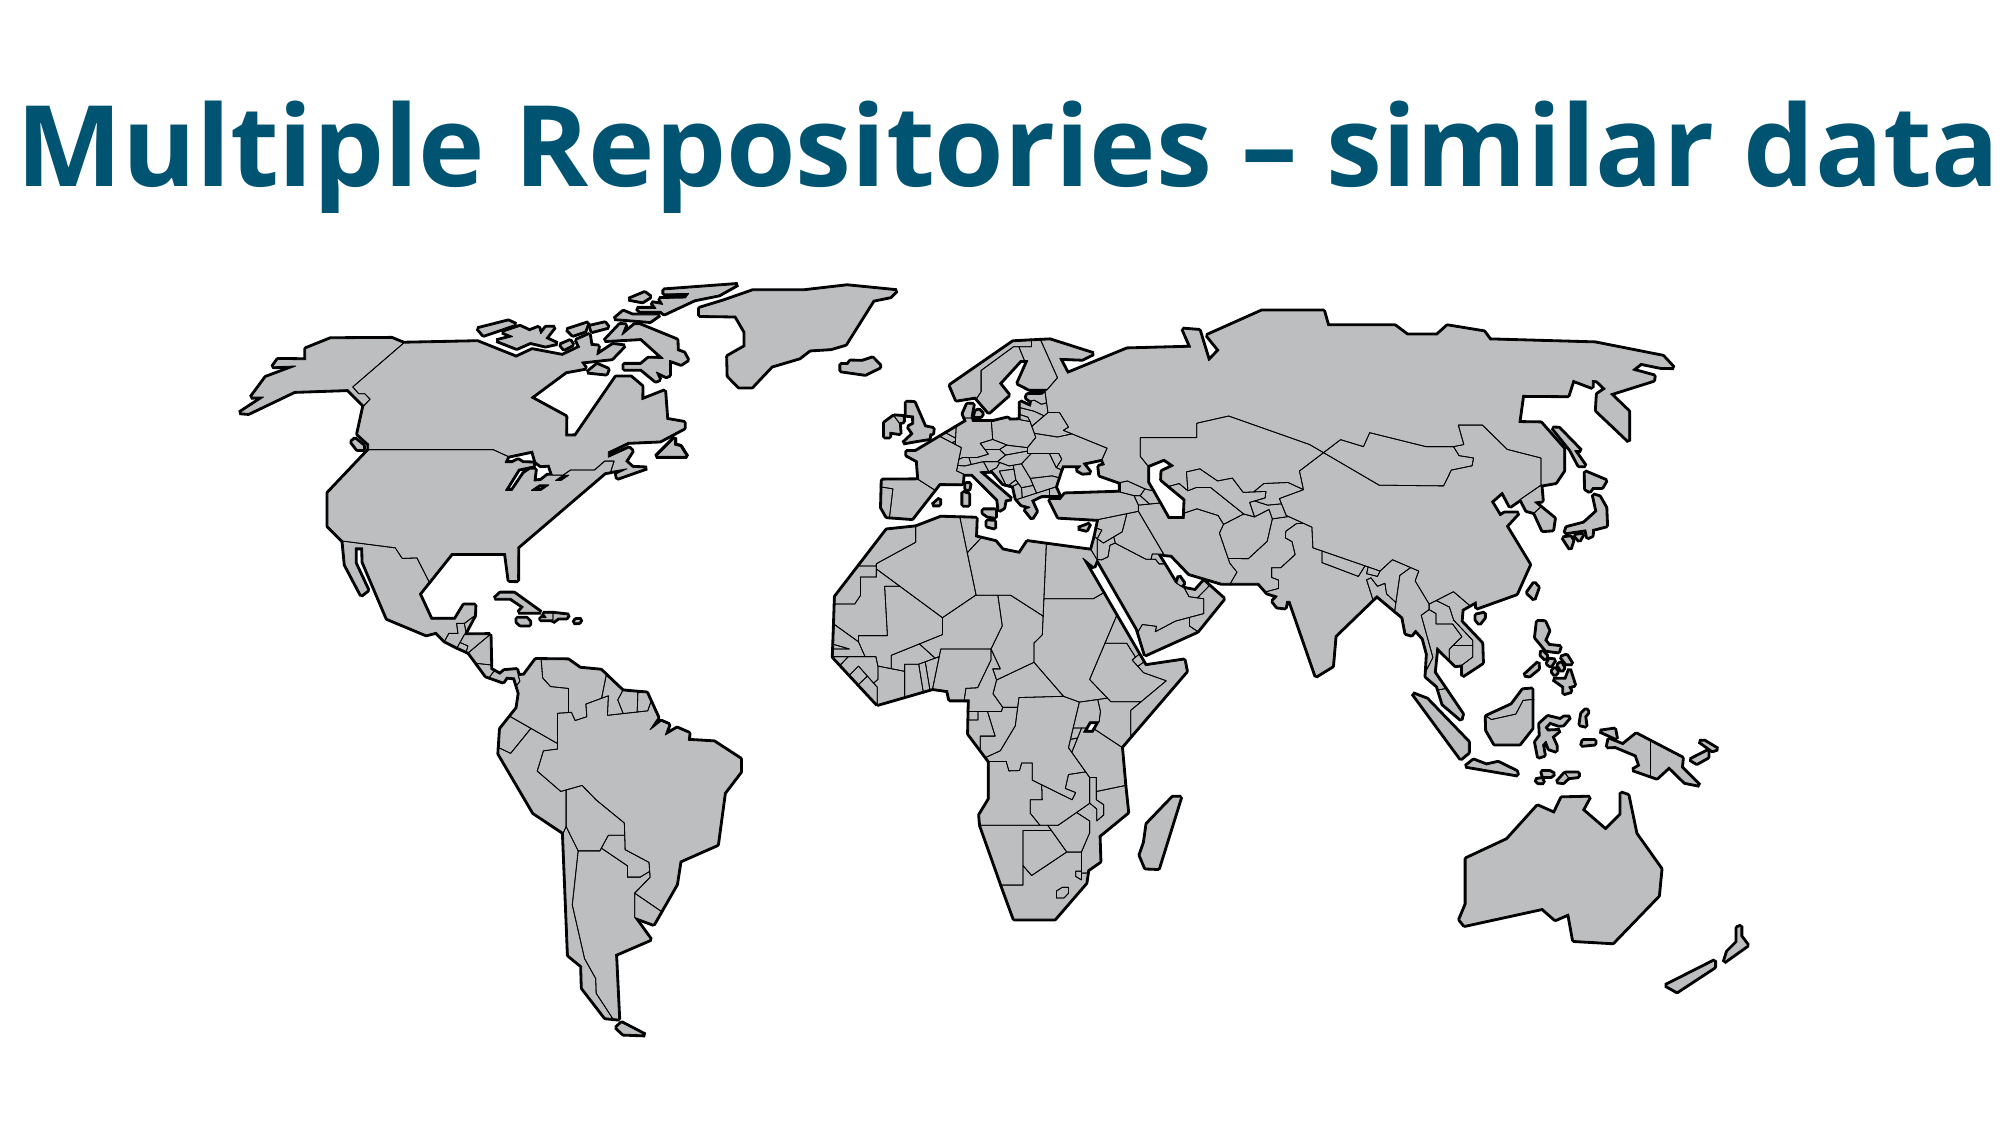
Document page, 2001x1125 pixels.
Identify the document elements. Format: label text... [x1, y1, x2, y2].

picture [182, 244, 1772, 1100]
text_box Multiple Repositories – similar datatypes [1, 59, 1999, 212]
